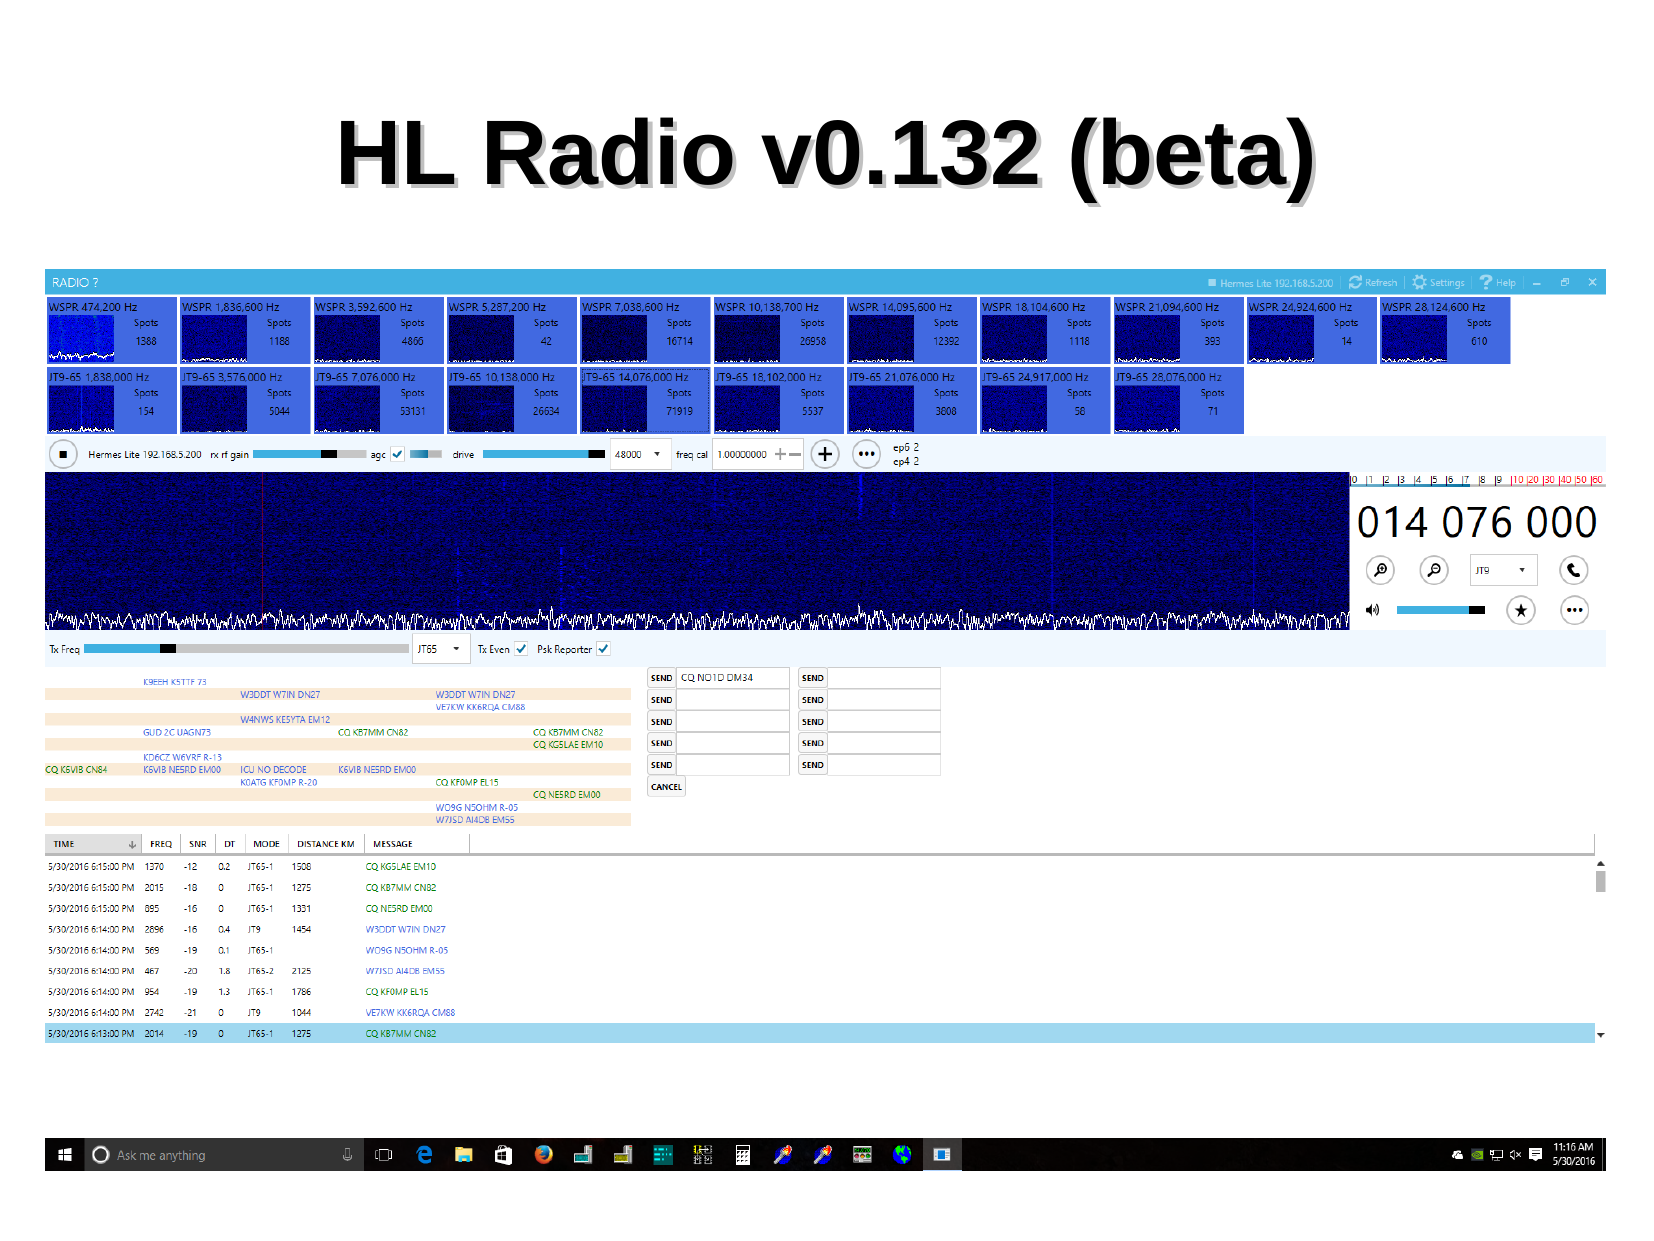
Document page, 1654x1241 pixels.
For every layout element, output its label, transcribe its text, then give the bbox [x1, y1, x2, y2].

title HL Radio v0.132 (beta) [82, 49, 1571, 257]
picture [45, 269, 1606, 1171]
